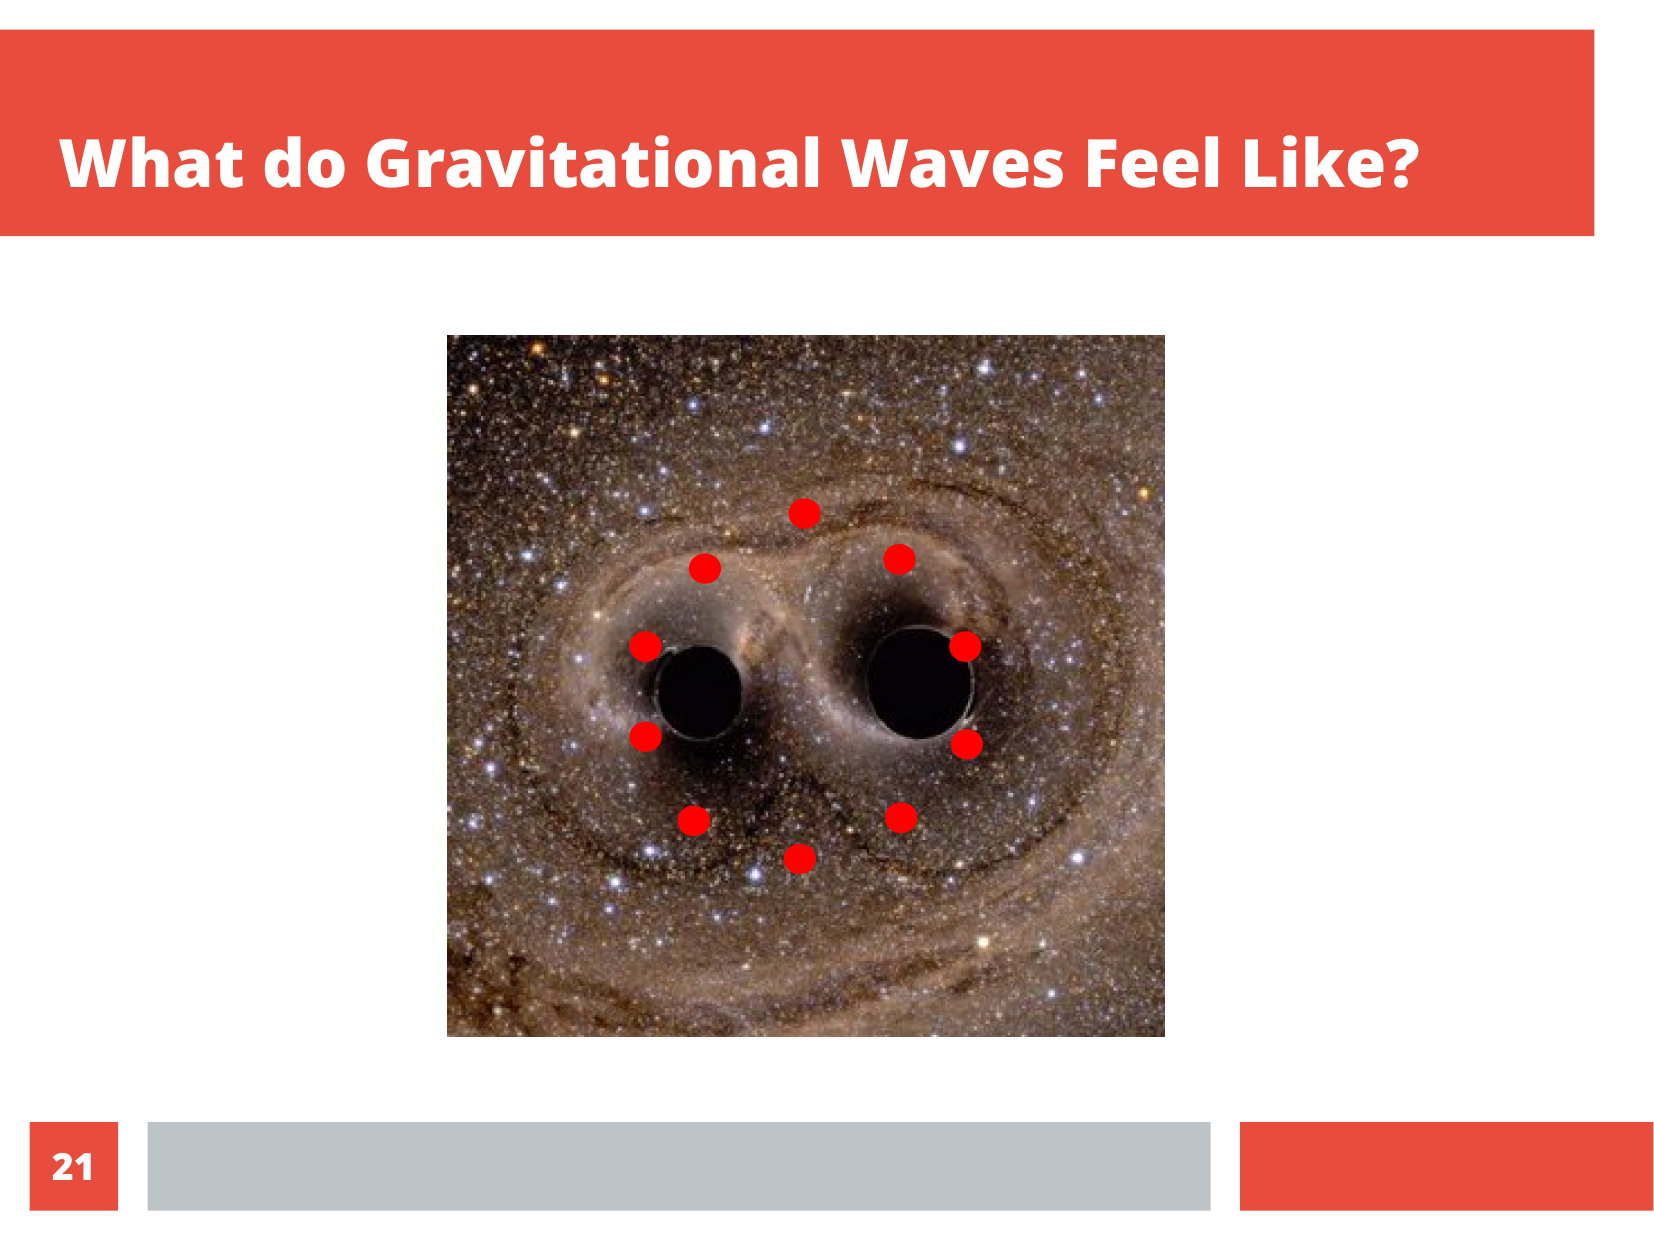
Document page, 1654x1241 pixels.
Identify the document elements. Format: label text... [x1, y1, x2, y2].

title What do Gravitational Waves Feel Like? [59, 59, 1595, 207]
picture [447, 335, 1165, 1037]
